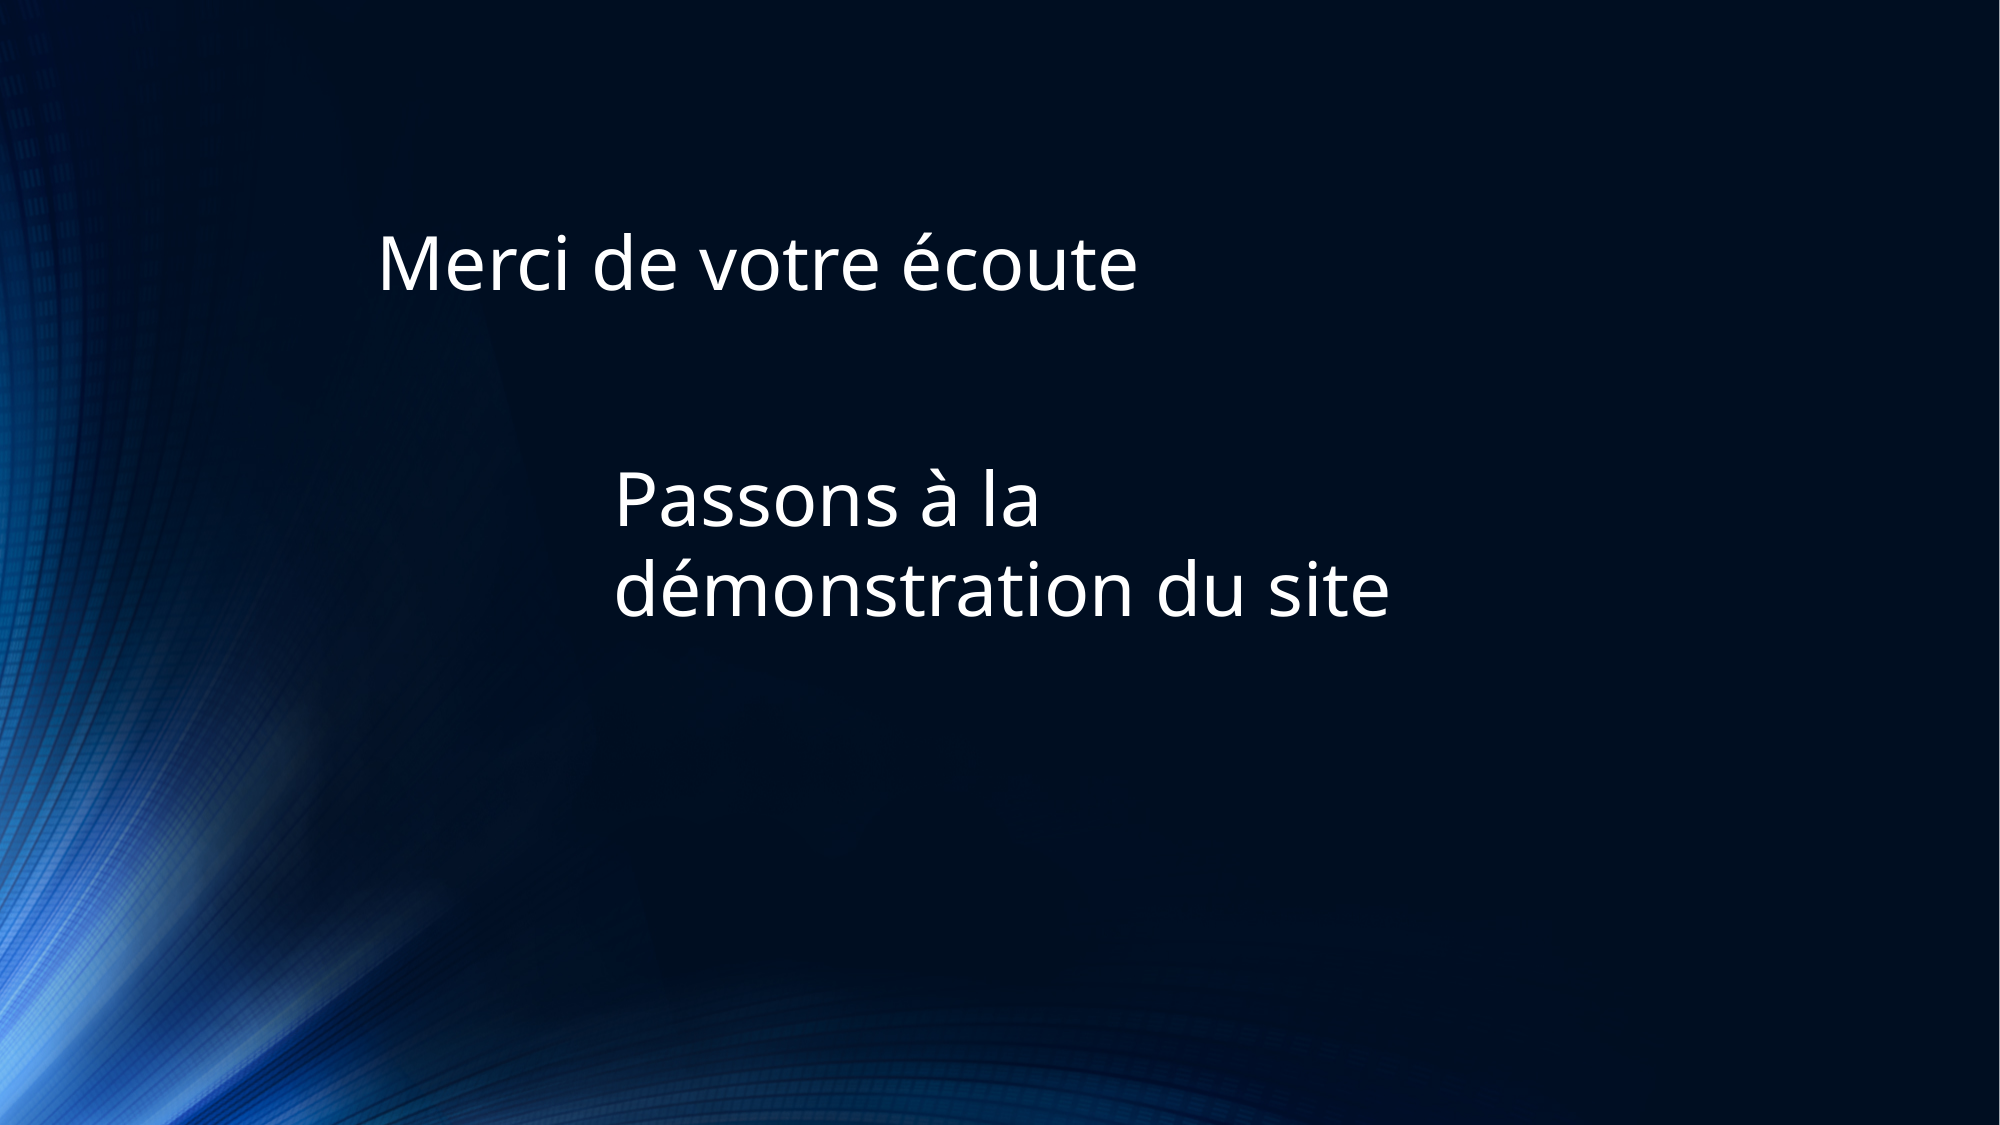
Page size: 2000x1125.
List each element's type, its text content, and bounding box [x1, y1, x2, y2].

text_box Passons à la démonstration du site [598, 444, 1591, 642]
text_box Merci de votre écoute [361, 208, 1366, 315]
